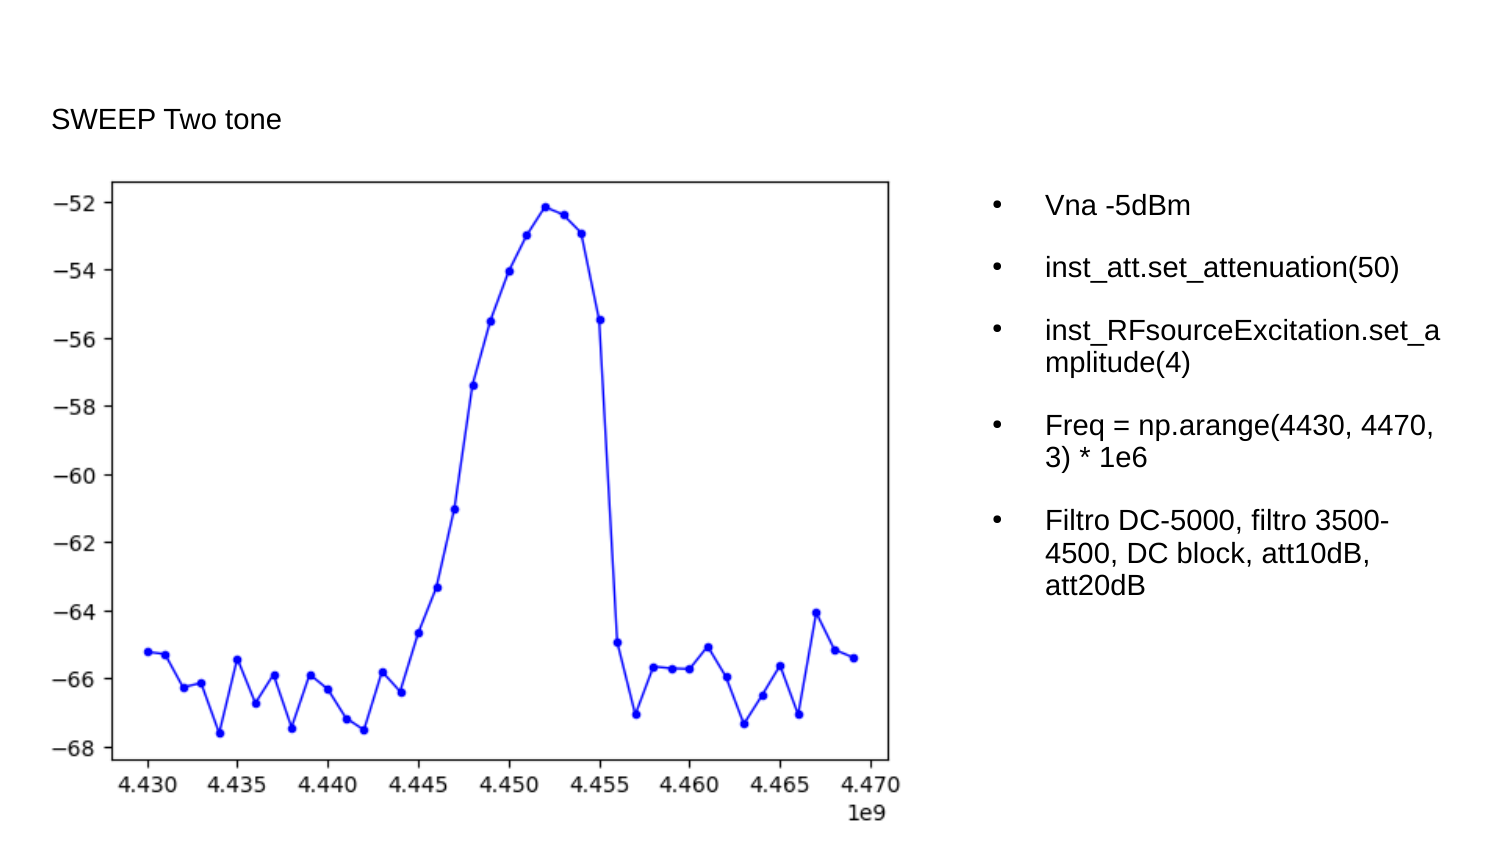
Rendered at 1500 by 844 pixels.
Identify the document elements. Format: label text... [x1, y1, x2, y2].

title SWEEP Two tone [51, 72, 1449, 167]
picture [35, 166, 916, 841]
list Vna -5dBm inst_att.set_attenuation(50) inst_RFsourceExcitation.set_amplitude(4) Freq = np.arange(4430, 4470, 3) * 1e6 Filtro DC-5000, filtro 3500-4500, DC block, att10dB, att20dB [974, 189, 1449, 750]
